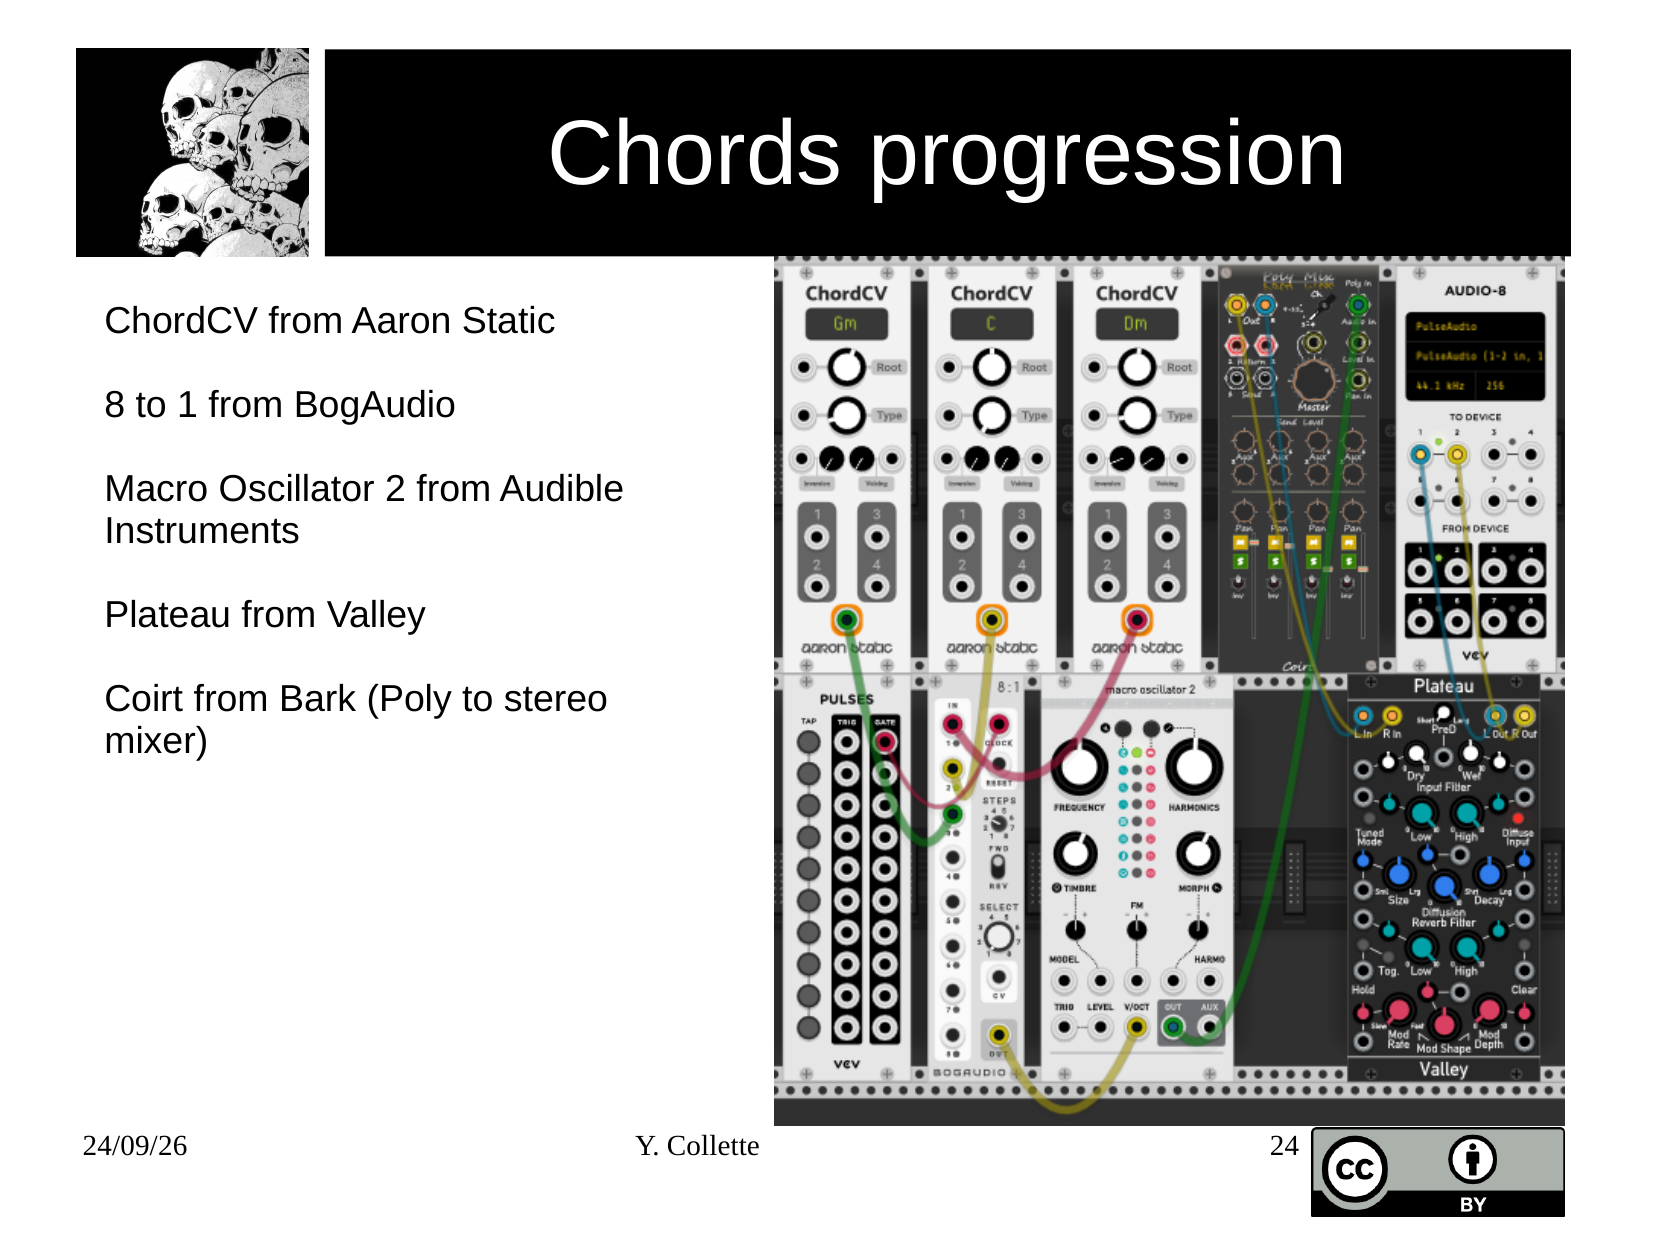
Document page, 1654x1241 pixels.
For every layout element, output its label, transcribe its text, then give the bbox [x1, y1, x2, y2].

title Chords progression [324, 49, 1571, 257]
picture [1311, 1127, 1565, 1217]
picture [76, 48, 309, 257]
picture [774, 256, 1565, 1126]
text_box ChordCV from Aaron Static 8 to 1 from BogAudio Macro Oscillator 2 from Audible Instruments Plateau from Valley Coirt from Bark (Poly to stereo mixer) [89, 291, 720, 769]
